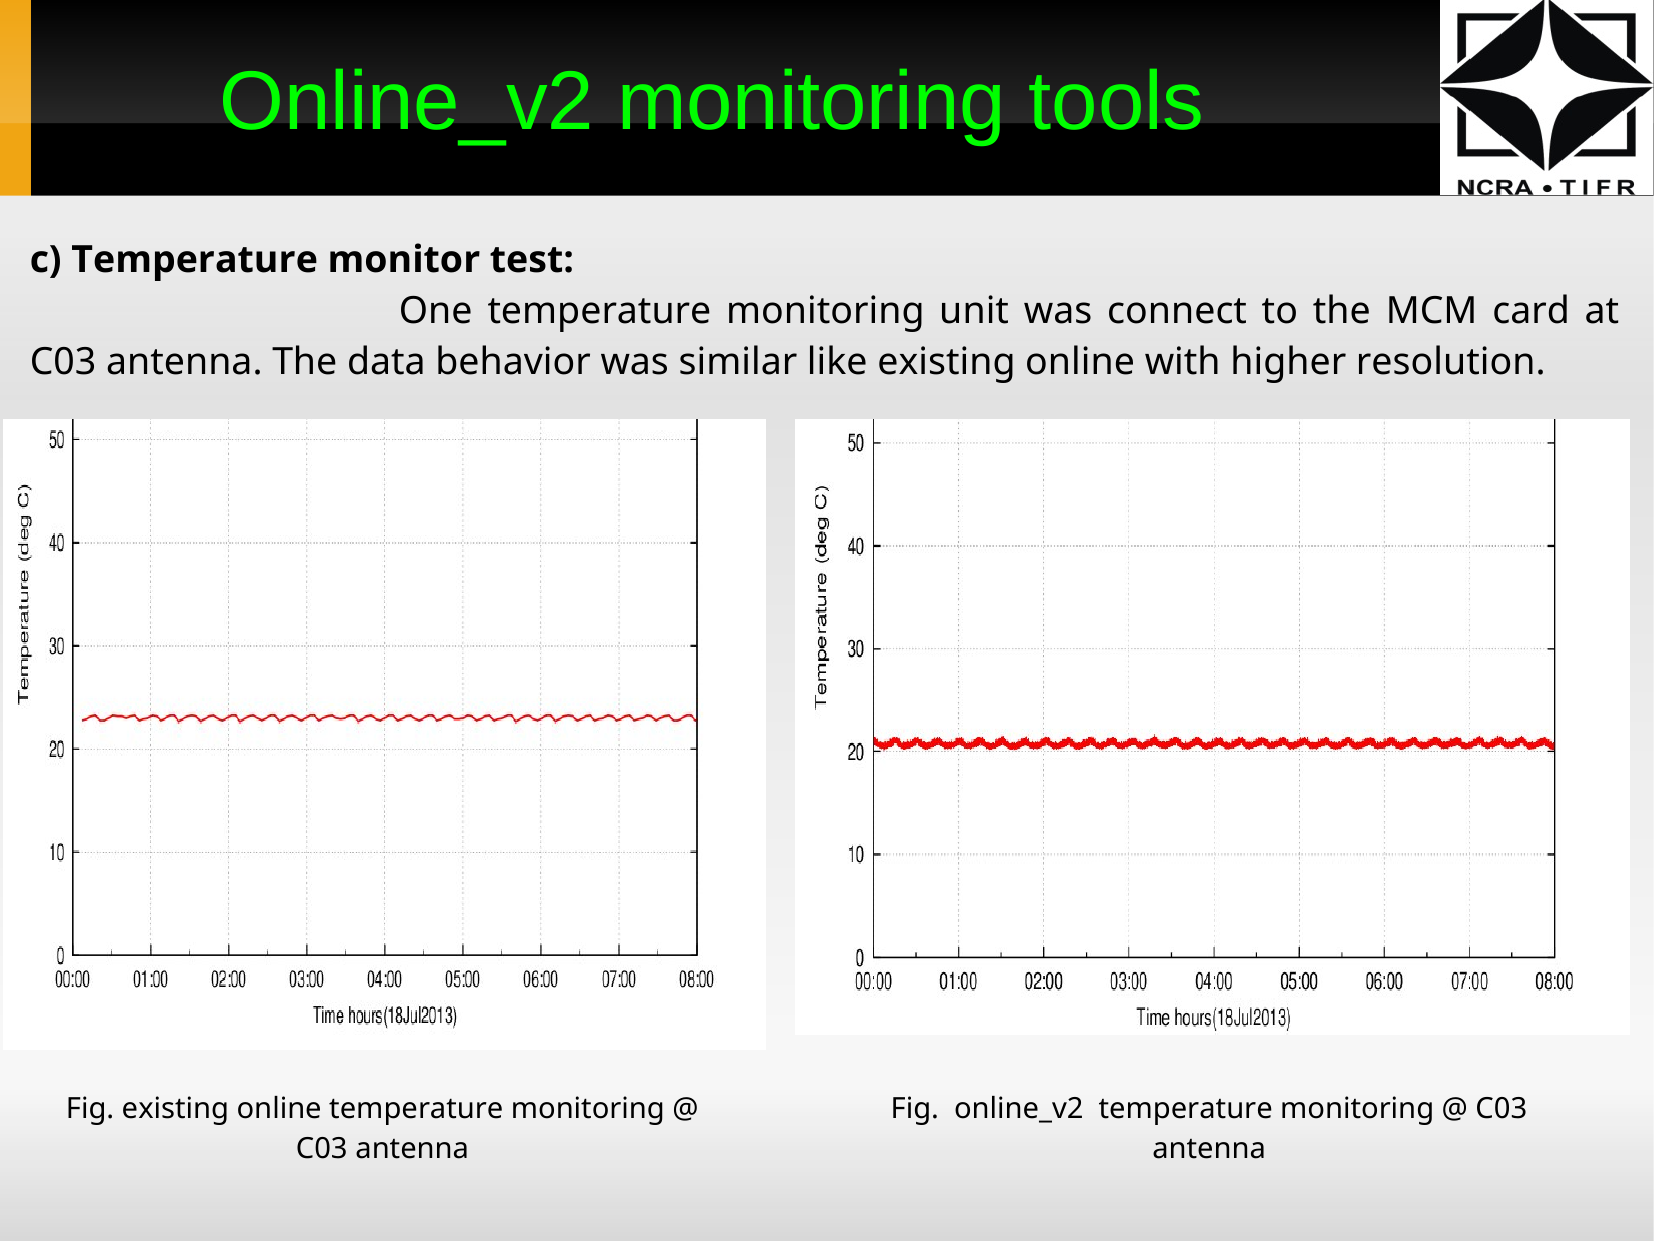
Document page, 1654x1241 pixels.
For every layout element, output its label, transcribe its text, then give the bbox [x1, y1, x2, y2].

text_box Online_v2 monitoring tools [0, 46, 1426, 155]
text_box Fig. existing online temperature monitoring @ C03 antenna [30, 1080, 736, 1171]
picture [3, 419, 766, 1051]
picture [0, 0, 1654, 225]
text_box c) Temperature monitor test: One temperature monitoring unit was connect to the MCM card at C03 antenna. The data behavior was similar like existing online with higher resolution. [15, 225, 1636, 390]
text_box Fig. online_v2 temperature monitoring @ C03 antenna [856, 1080, 1562, 1171]
list [0, 225, 1654, 1241]
picture [795, 419, 1630, 1036]
